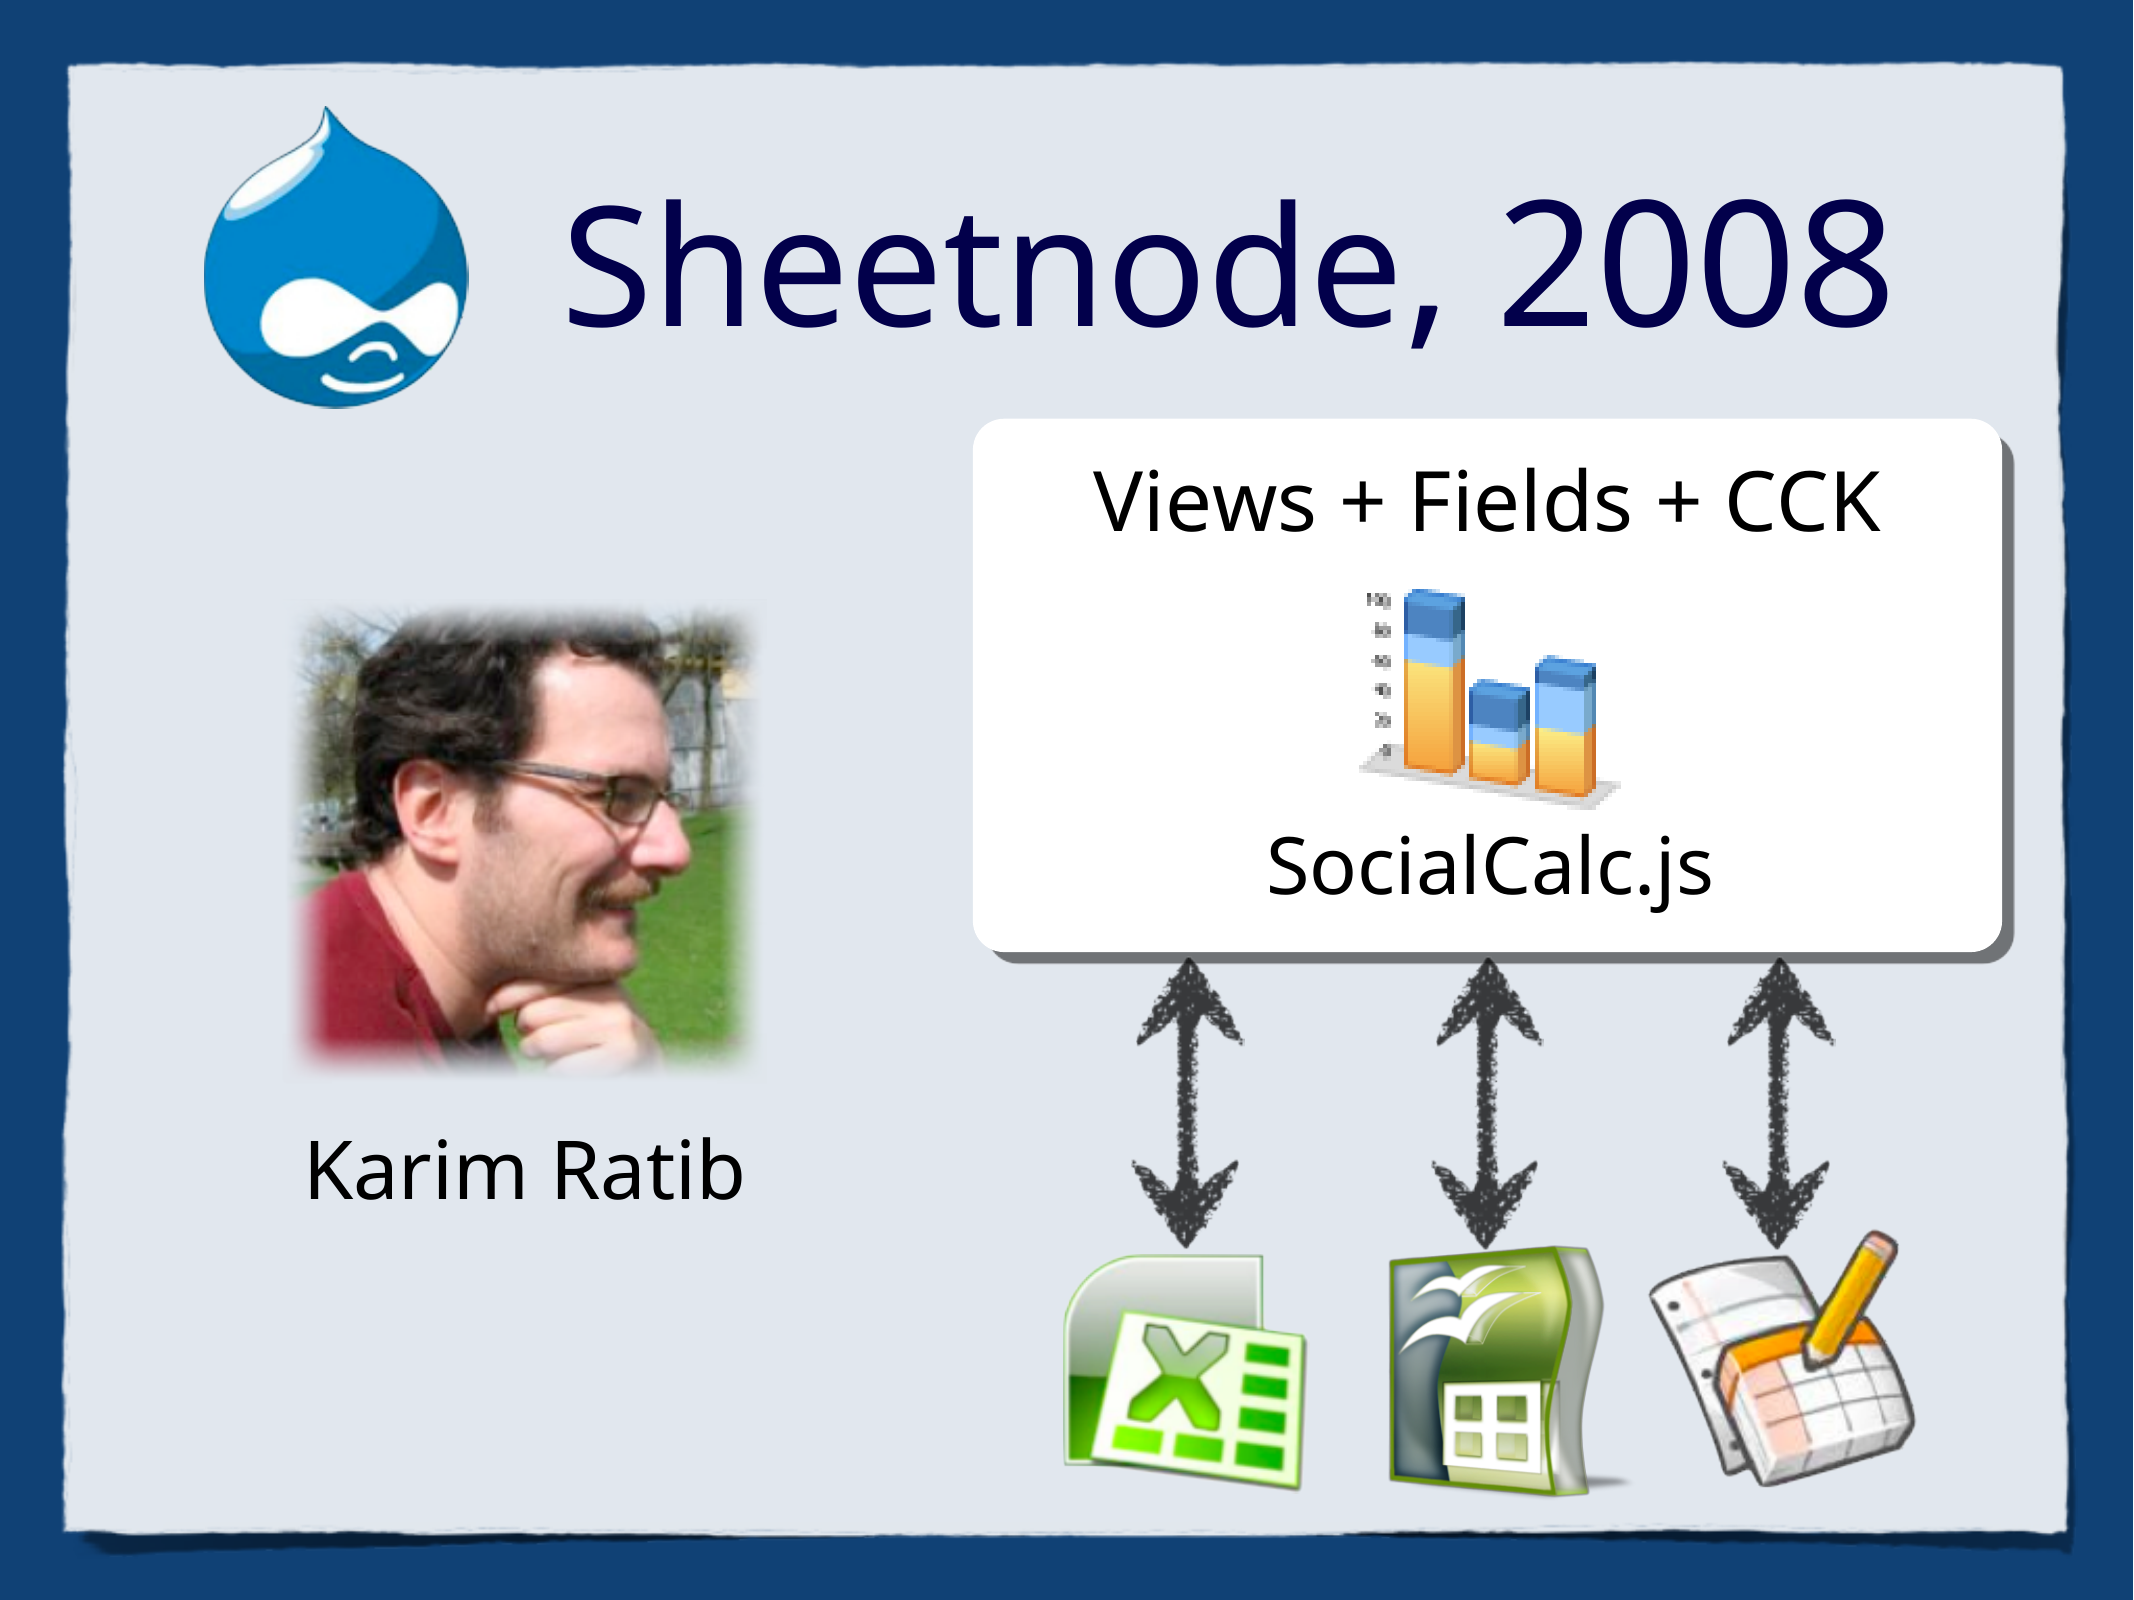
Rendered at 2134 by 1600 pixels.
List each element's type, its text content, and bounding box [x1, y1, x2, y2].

text_box Sheetnode, 2008 [504, 146, 1955, 366]
text_box Karim Ratib [231, 1096, 819, 1237]
text_box SocialCalc.js [1266, 815, 1715, 911]
text_box Views + Fields + CCK [972, 418, 2003, 953]
picture [54, 52, 2078, 1559]
